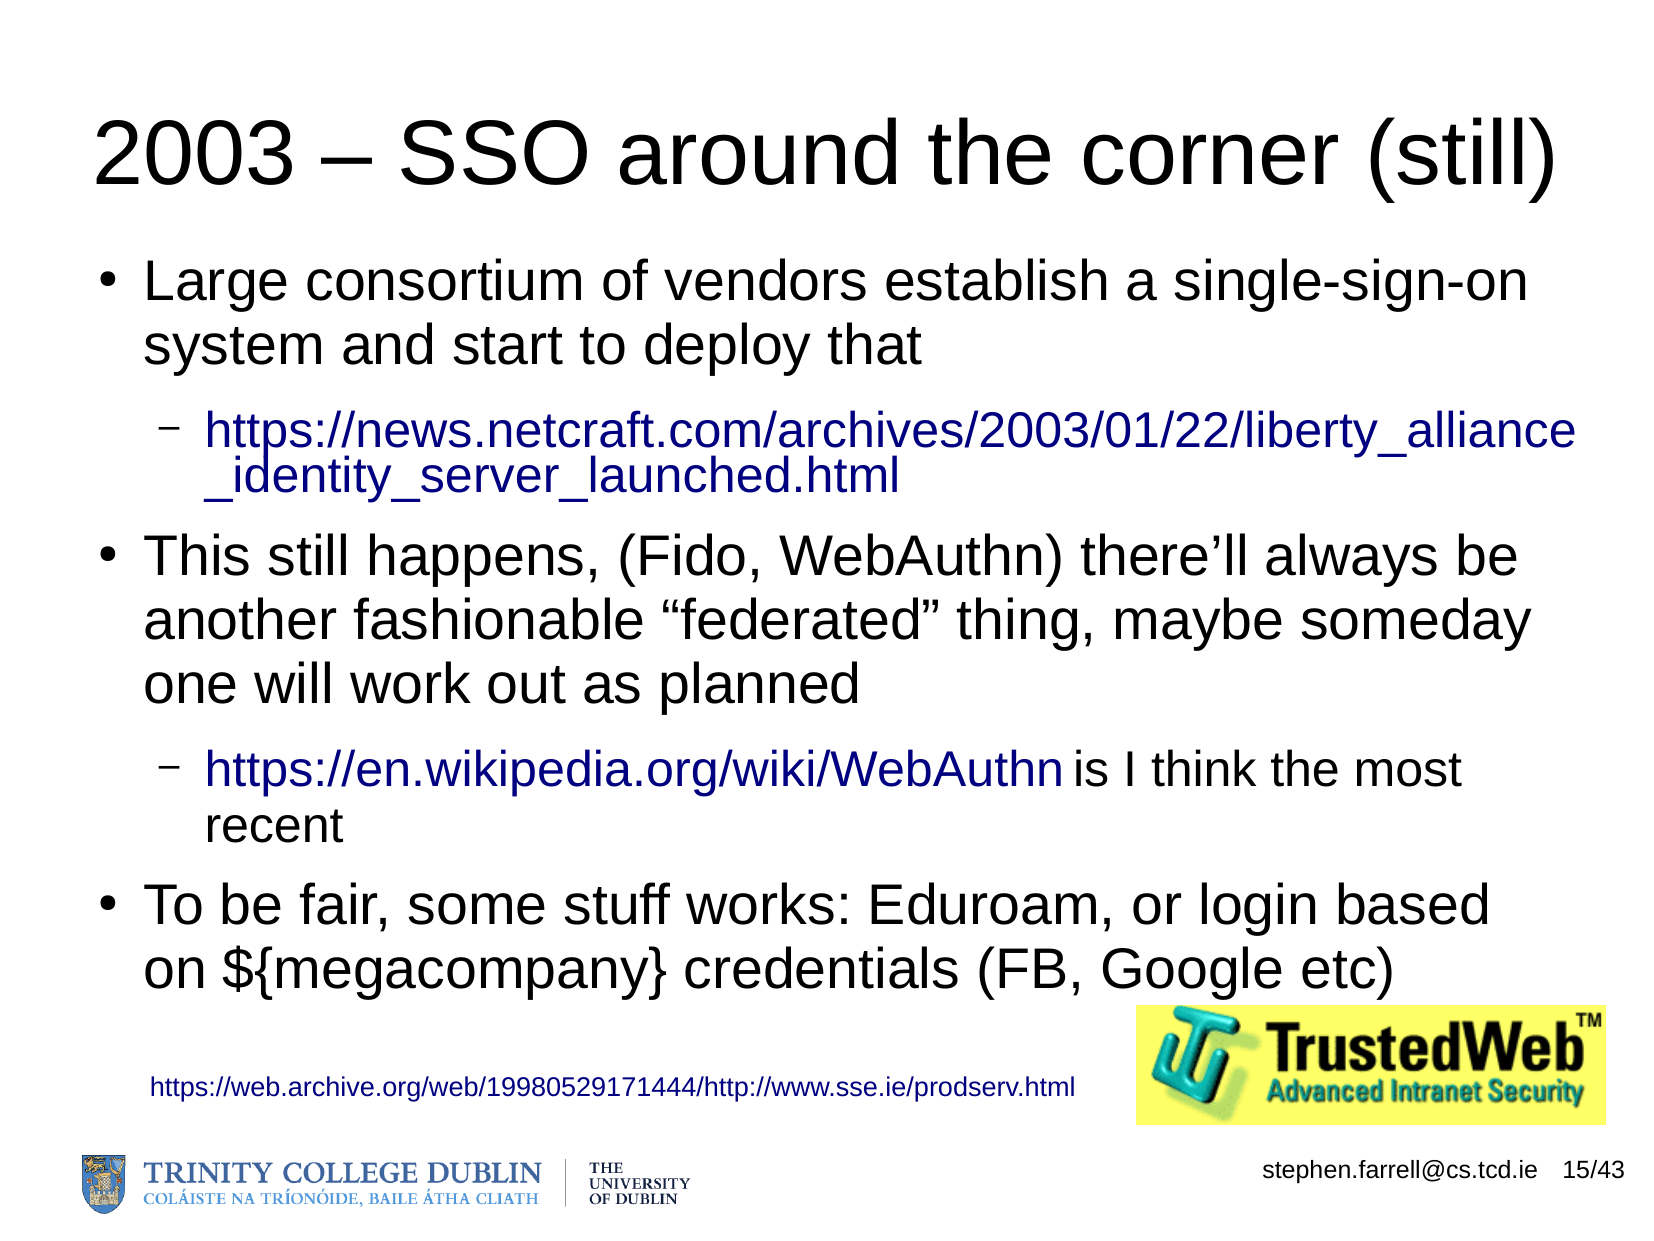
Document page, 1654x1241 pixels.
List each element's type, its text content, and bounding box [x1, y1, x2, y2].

title 2003 – SSO around the corner (still) [82, 49, 1571, 248]
picture [82, 1155, 694, 1214]
picture [1136, 1005, 1606, 1125]
list Large consortium of vendors establish a single-sign-on system and start to deploy that https://news.netcraft.com/archives/2003/01/22/liberty_alliance_identity_server_launched.html This still happens, (Fido, WebAuthn) there’ll always be another fashionable “federated” thing, maybe someday one will work out as planned https://en.wikipedia.org/wiki/WebAuthn is I think the most recent To be fair, some stuff works: Eduroam, or login based on ${megacompany} credentials (FB, Google etc) [82, 248, 1571, 969]
text_box https://web.archive.org/web/19980529171444/http://www.sse.ie/prodserv.html [135, 1065, 1111, 1122]
